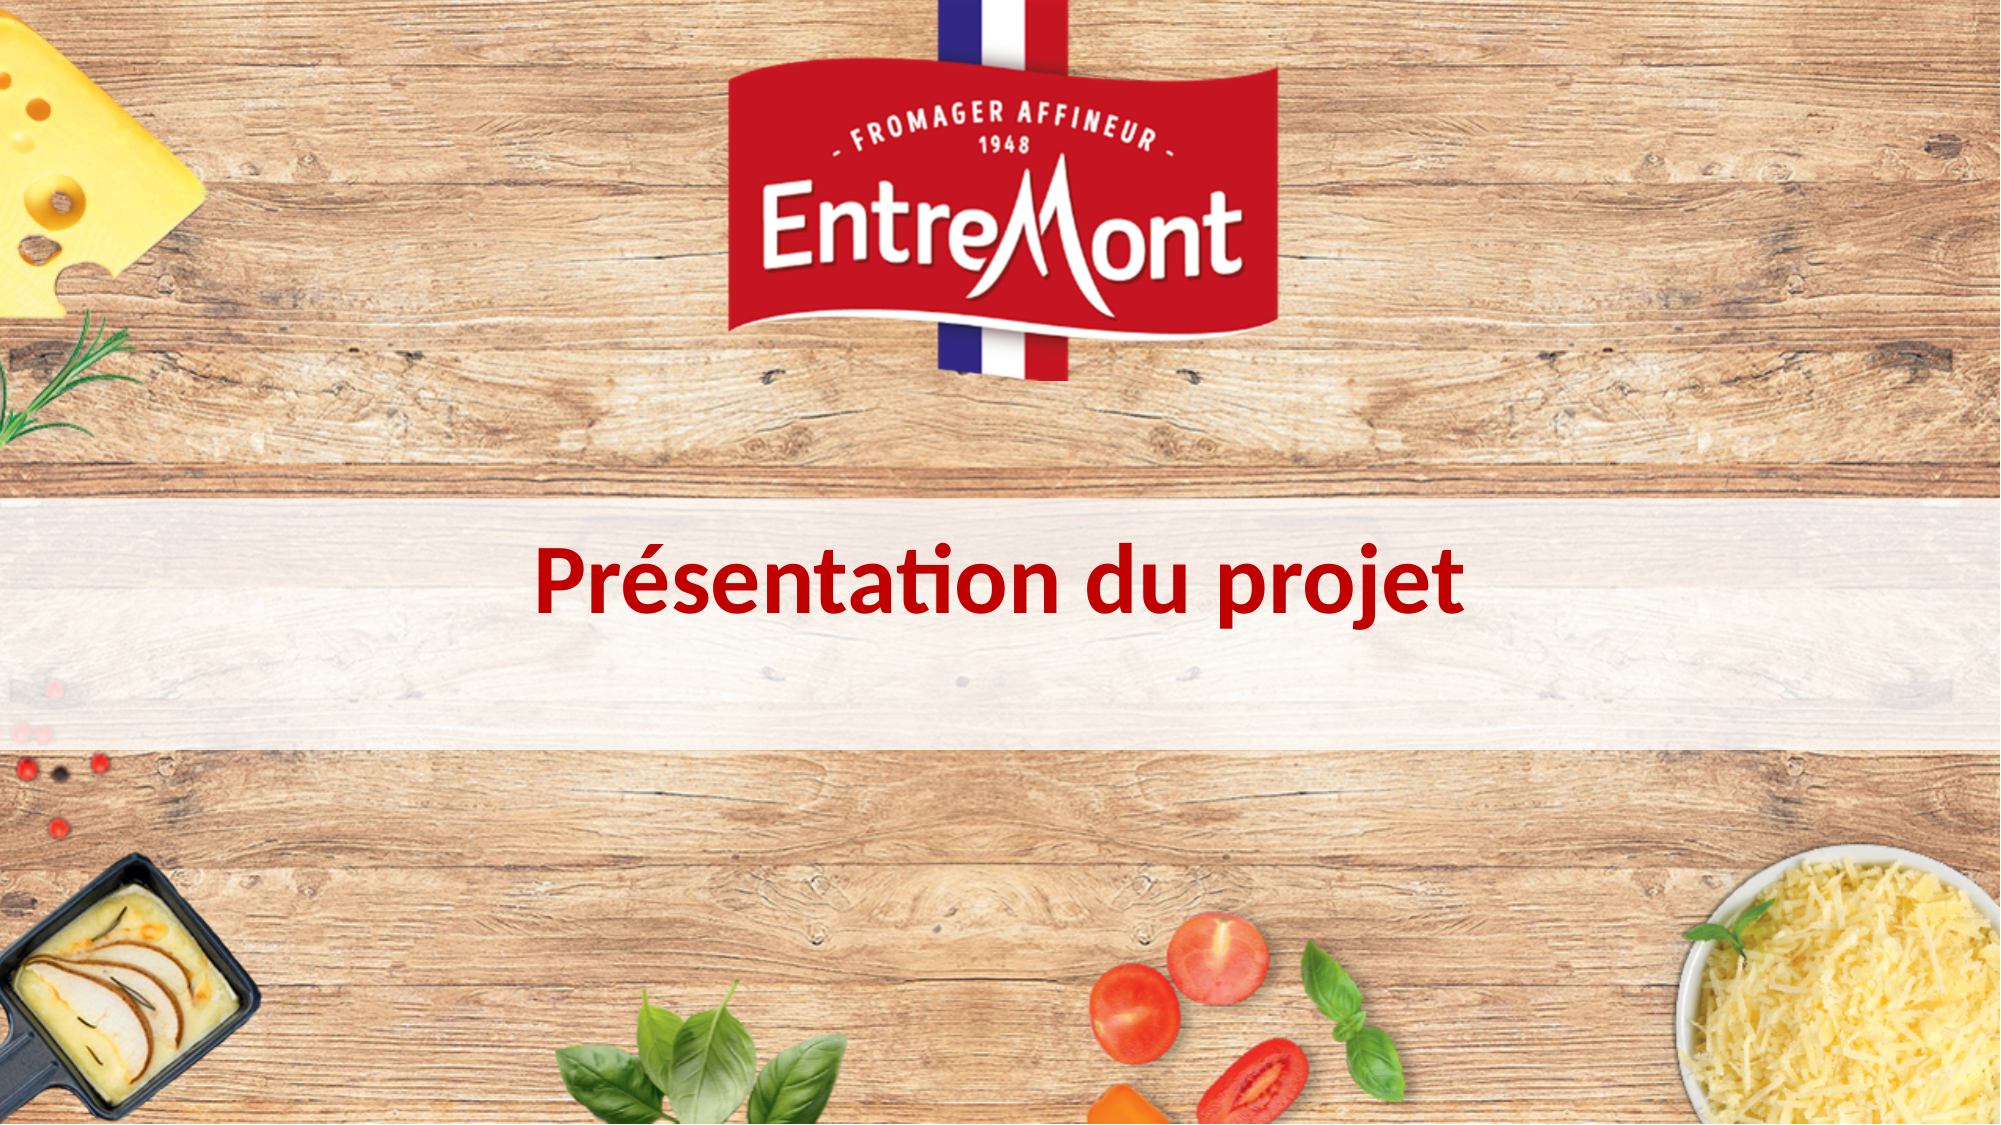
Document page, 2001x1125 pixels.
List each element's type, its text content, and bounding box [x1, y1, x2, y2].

title Présentation du projet [206, 527, 1794, 635]
picture [0, 0, 2000, 498]
picture [0, 750, 2000, 1124]
